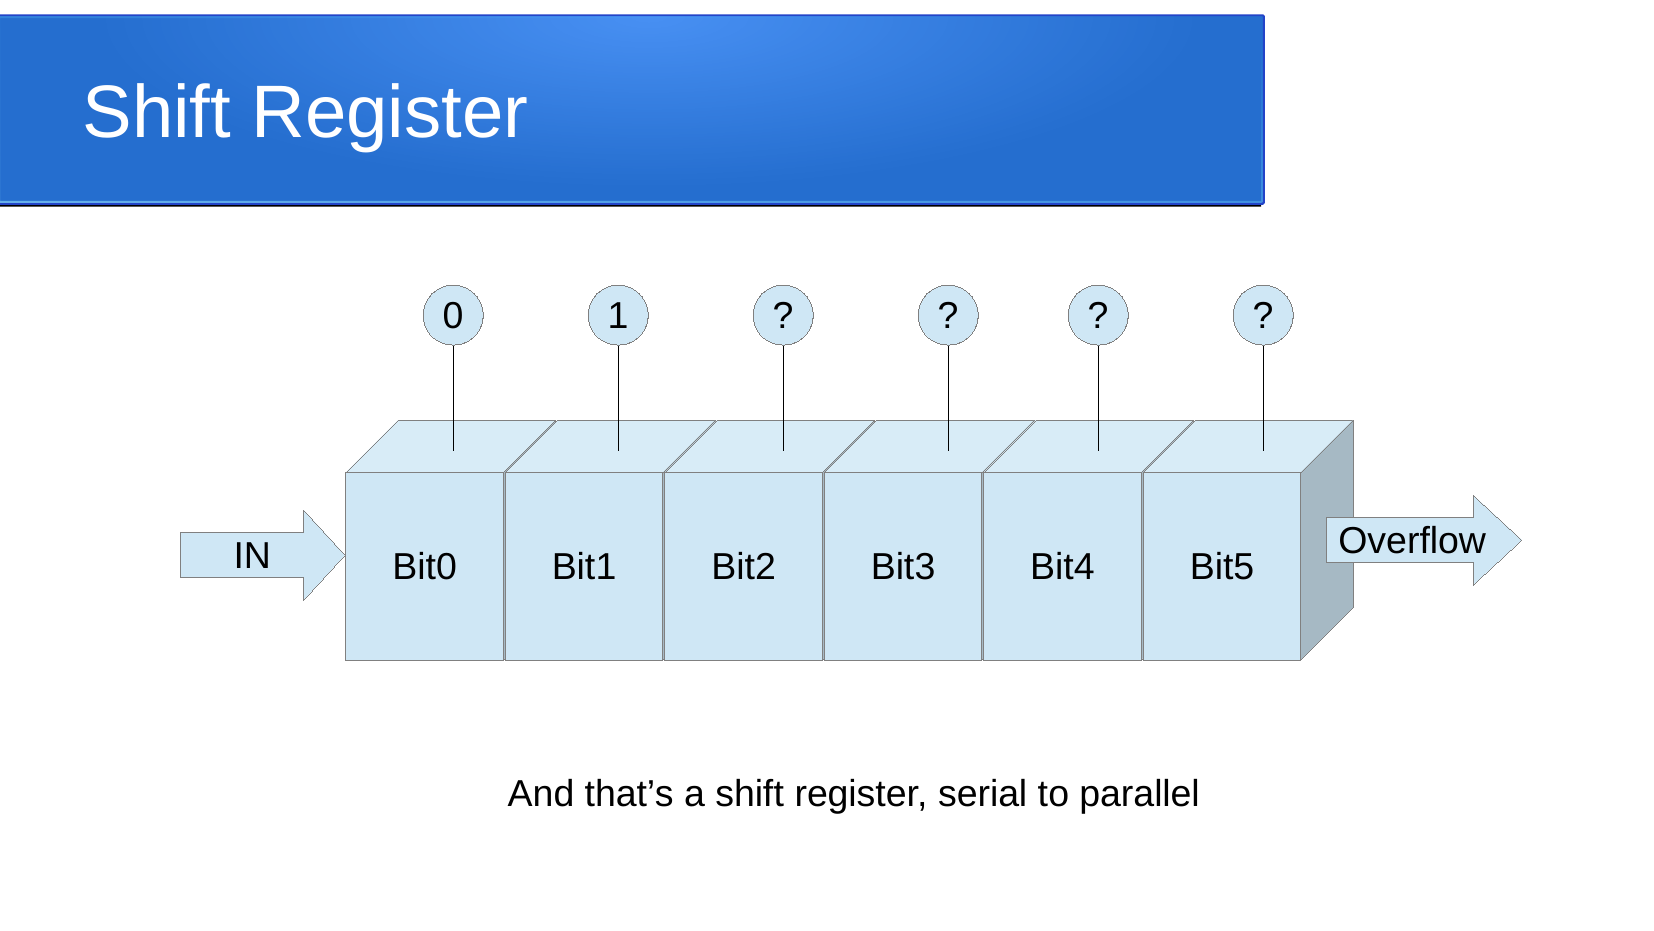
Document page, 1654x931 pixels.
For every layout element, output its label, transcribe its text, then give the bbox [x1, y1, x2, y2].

text_box 1 [588, 285, 649, 346]
text_box Bit5 [1143, 473, 1300, 661]
text_box Bit3 [824, 473, 981, 661]
text_box Overflow [1326, 495, 1522, 586]
text_box ? [753, 285, 814, 346]
text_box 0 [423, 285, 484, 346]
text_box ? [918, 285, 979, 346]
text_box ? [1233, 285, 1294, 346]
text_box Bit1 [505, 473, 662, 661]
text_box IN [180, 510, 346, 601]
text_box ? [1068, 285, 1129, 346]
text_box Bit2 [664, 473, 822, 661]
text_box Bit0 [345, 473, 503, 661]
title Shift Register [82, 35, 1235, 189]
text_box Bit4 [983, 473, 1141, 661]
text_box And that’s a shift register, serial to parallel [492, 765, 1216, 822]
